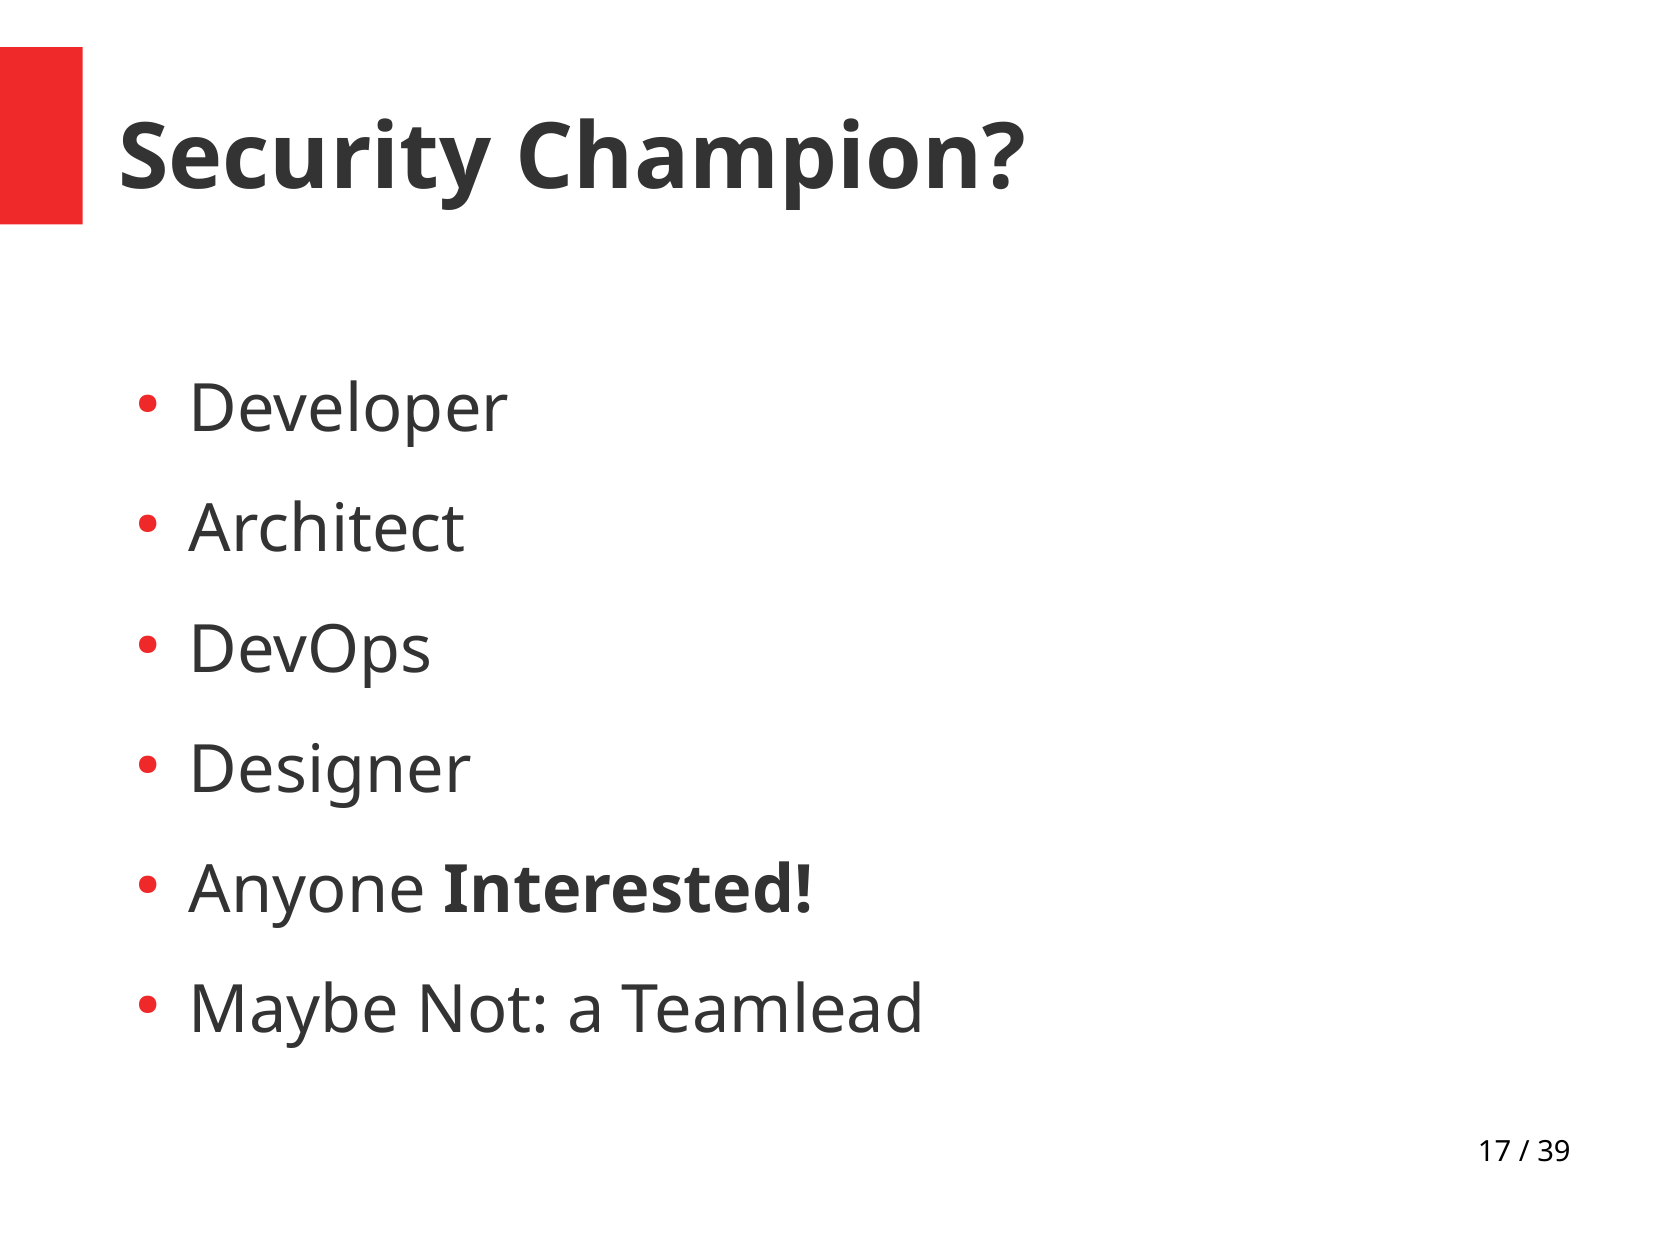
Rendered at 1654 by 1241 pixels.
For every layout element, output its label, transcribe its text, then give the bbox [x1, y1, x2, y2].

title Security Champion? [118, 49, 1571, 257]
list Developer Architect DevOps Designer Anyone Interested! Maybe Not: a Teamlead [118, 360, 1536, 1080]
